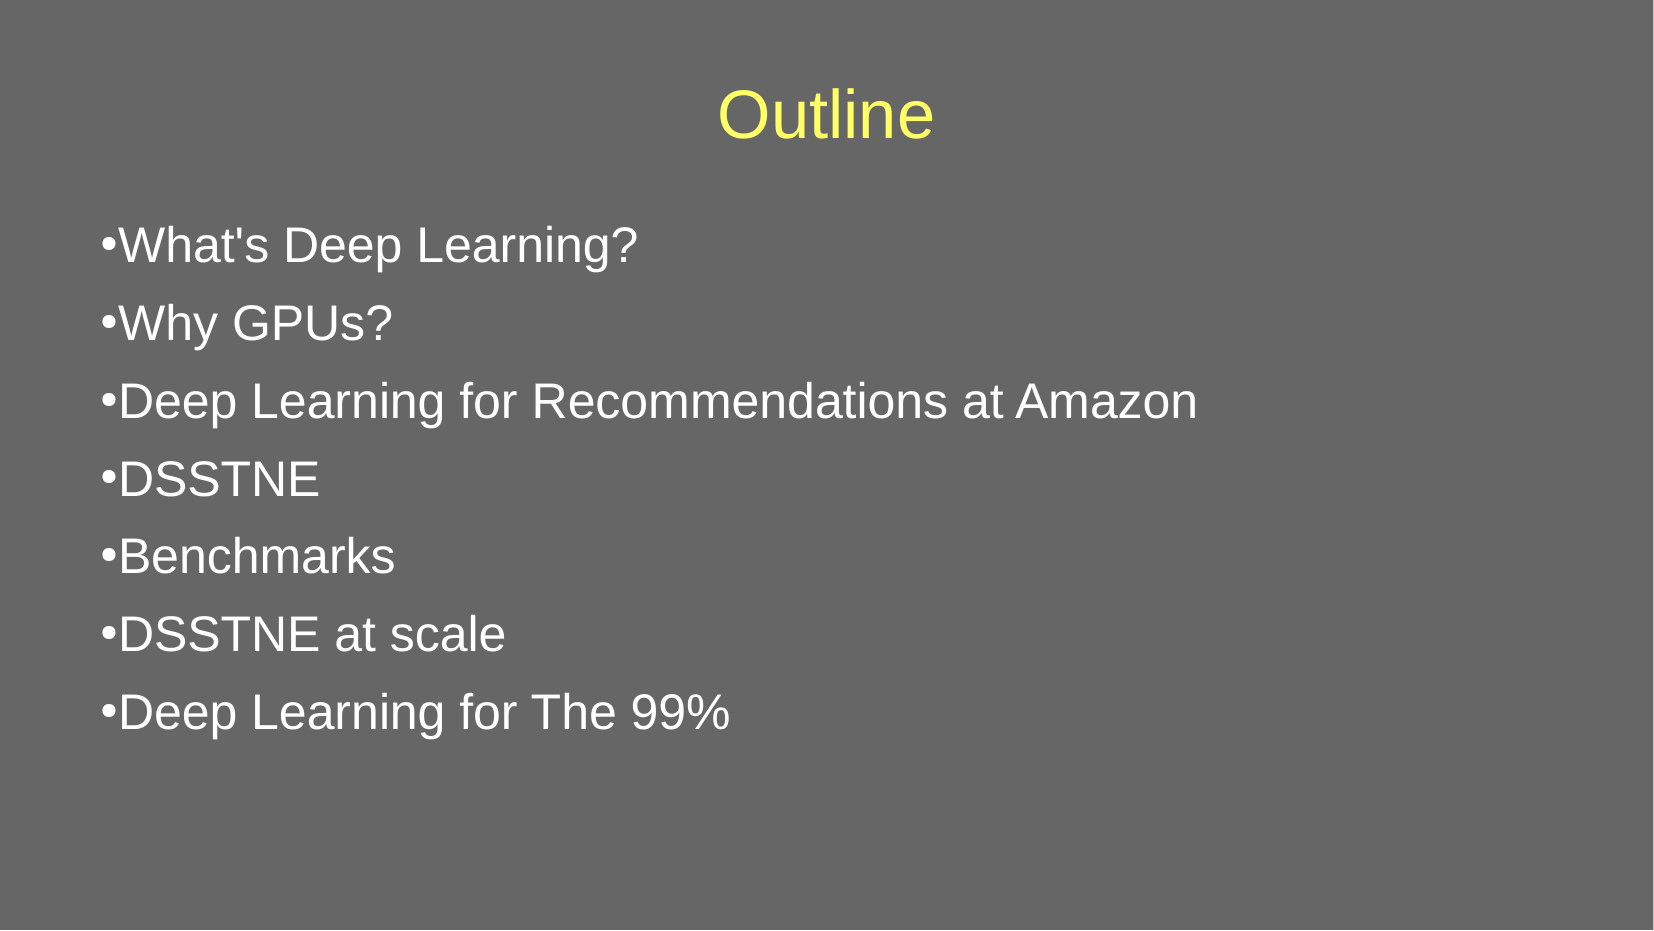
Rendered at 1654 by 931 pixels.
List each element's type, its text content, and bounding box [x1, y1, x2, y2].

title Outline [82, 36, 1571, 193]
list What's Deep Learning? Why GPUs? Deep Learning for Recommendations at Amazon DSSTNE Benchmarks DSSTNE at scale Deep Learning for The 99% [82, 217, 1571, 757]
